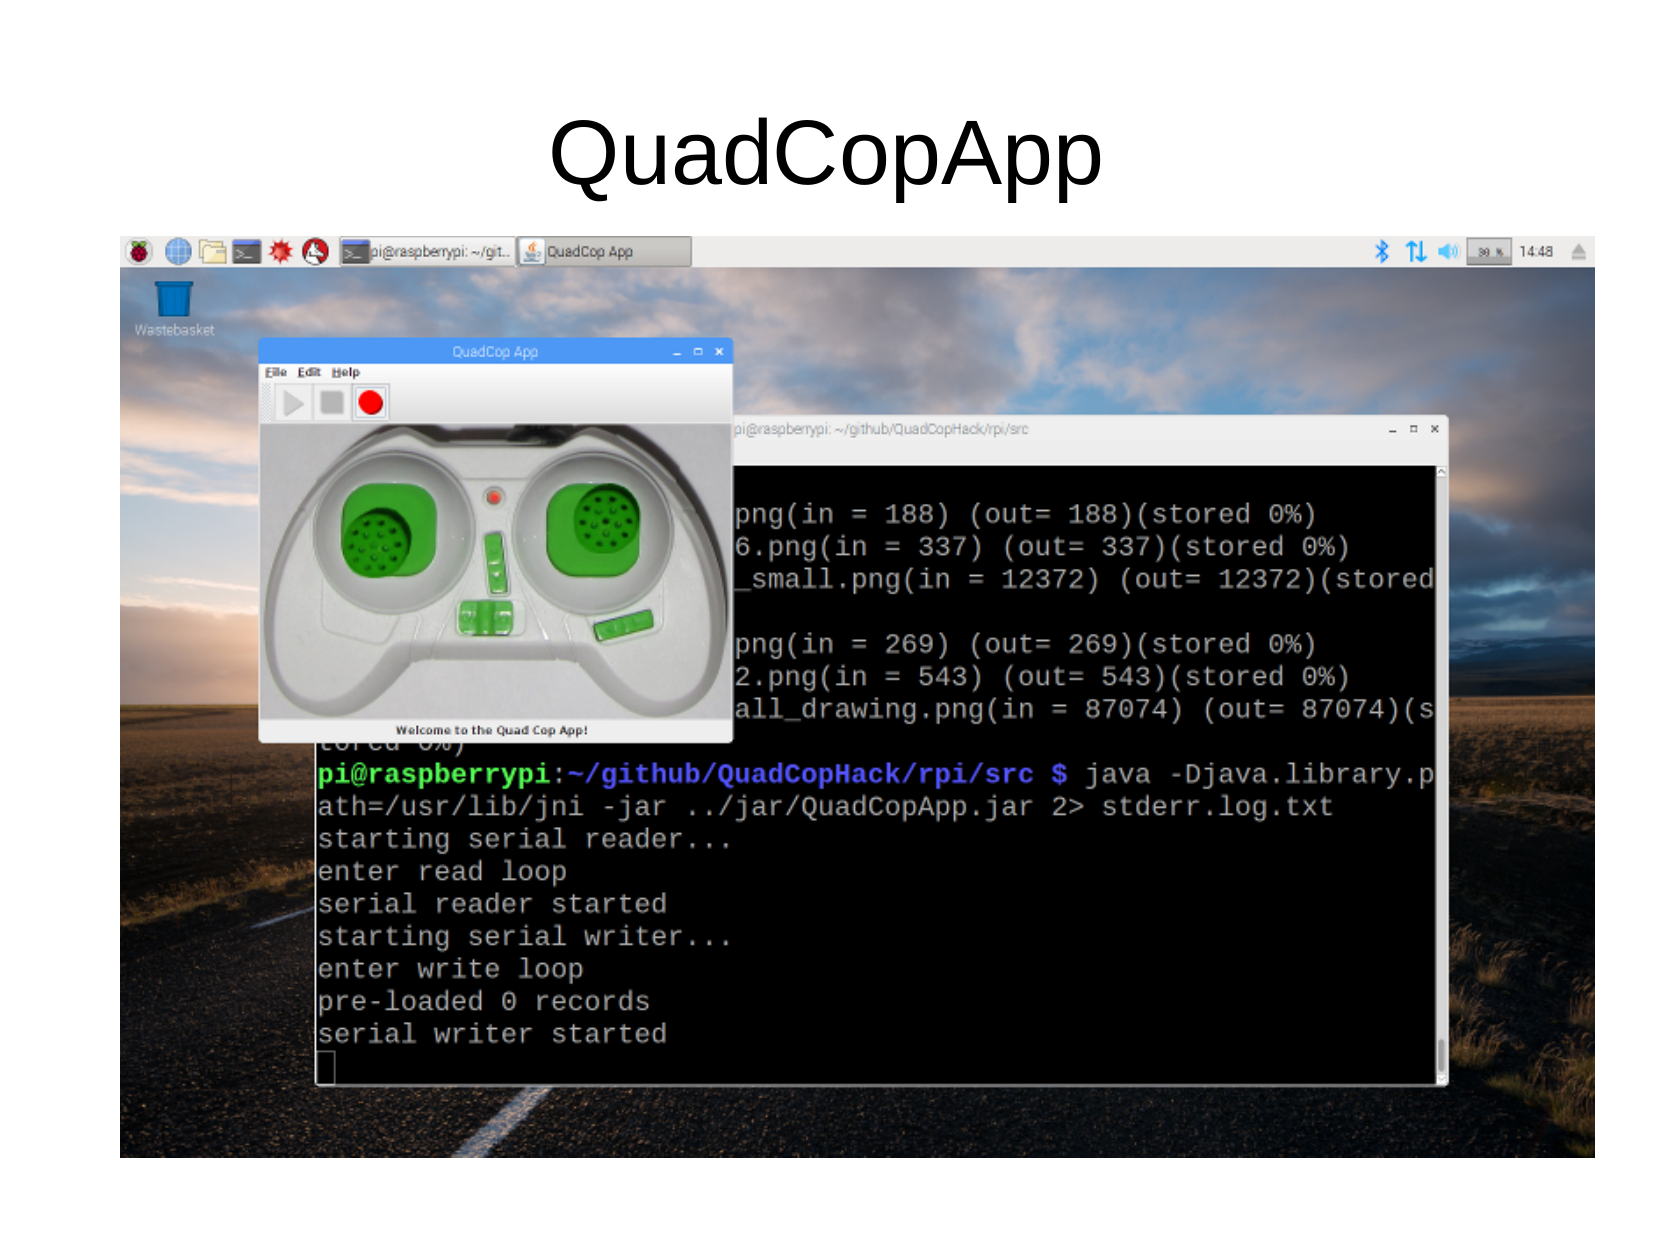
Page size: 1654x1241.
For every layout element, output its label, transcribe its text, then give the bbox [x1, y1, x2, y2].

picture [120, 236, 1595, 1158]
title QuadCopApp [82, 49, 1571, 257]
